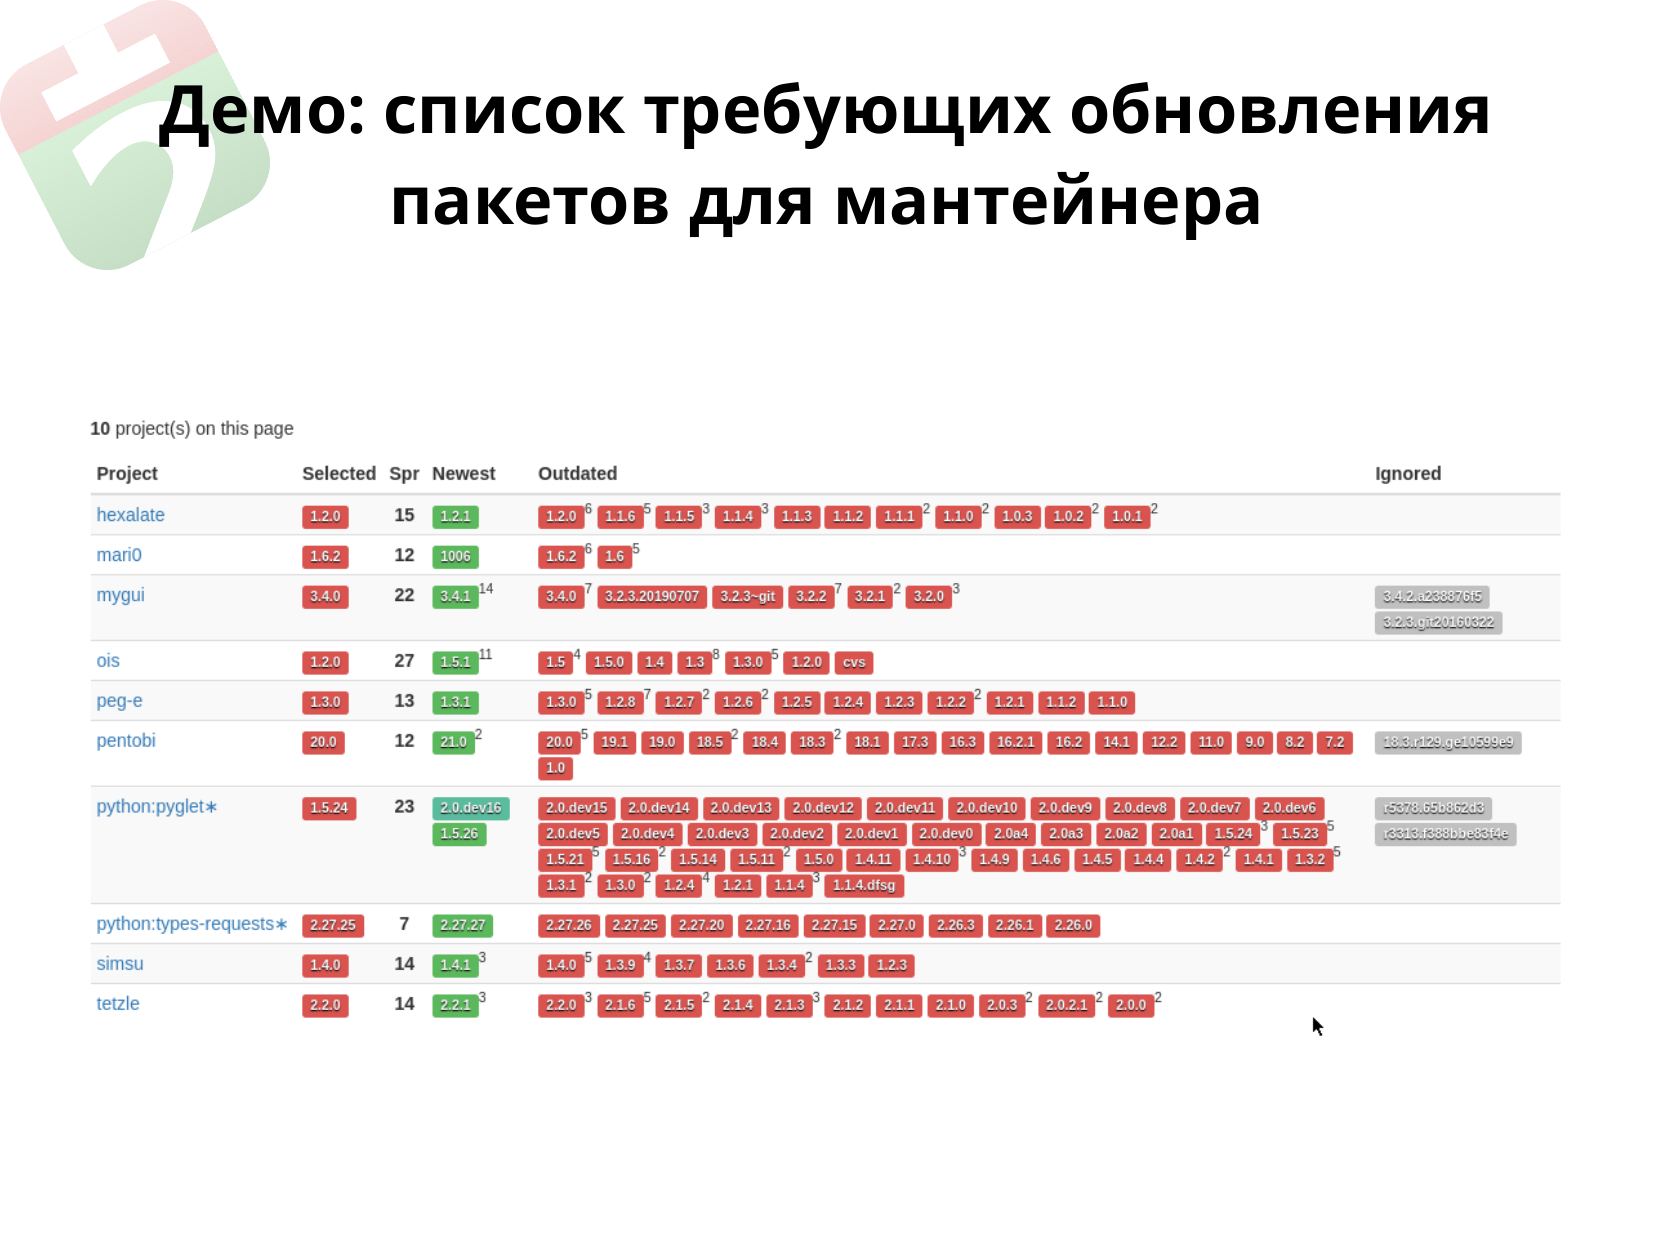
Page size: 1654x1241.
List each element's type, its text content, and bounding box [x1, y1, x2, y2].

picture [82, 289, 1571, 1155]
title Демо: список требующих обновления пакетов для мантейнера [82, 49, 1571, 257]
